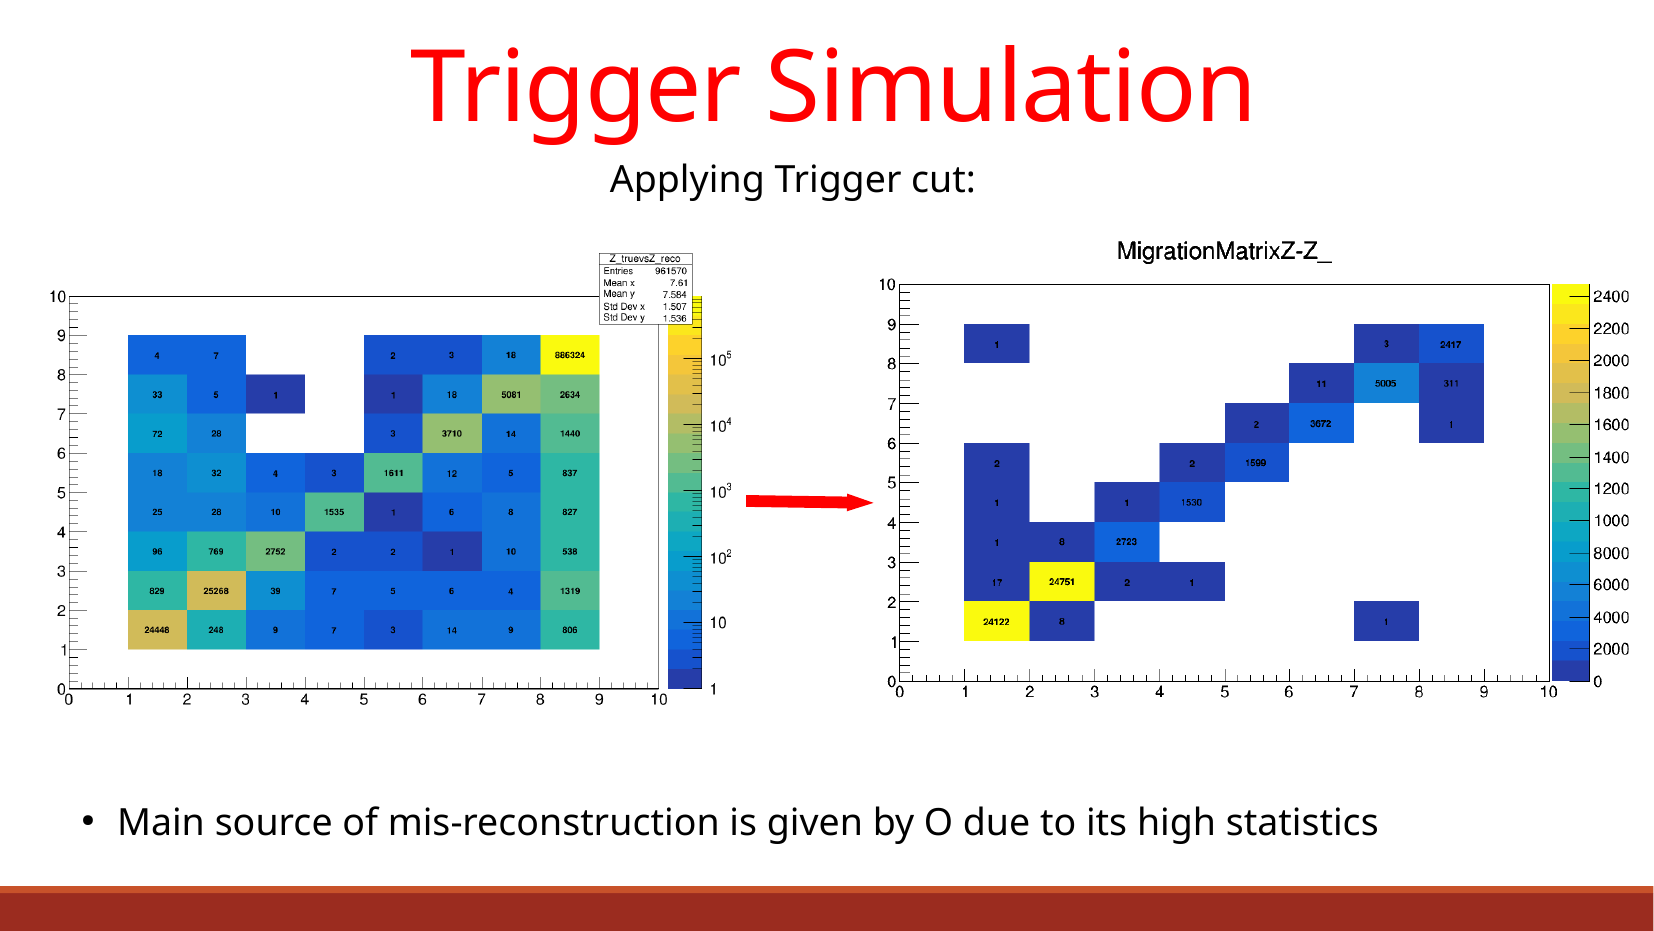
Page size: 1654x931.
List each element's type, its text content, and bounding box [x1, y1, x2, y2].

picture [857, 238, 1629, 702]
picture [5, 248, 731, 719]
text_box Applying Trigger cut: [595, 155, 1015, 204]
text_box [0, 886, 1654, 931]
text_box Main source of mis-reconstruction is given by O due to its high statistics [66, 788, 1488, 847]
text_box Trigger Simulation [240, 19, 1426, 155]
